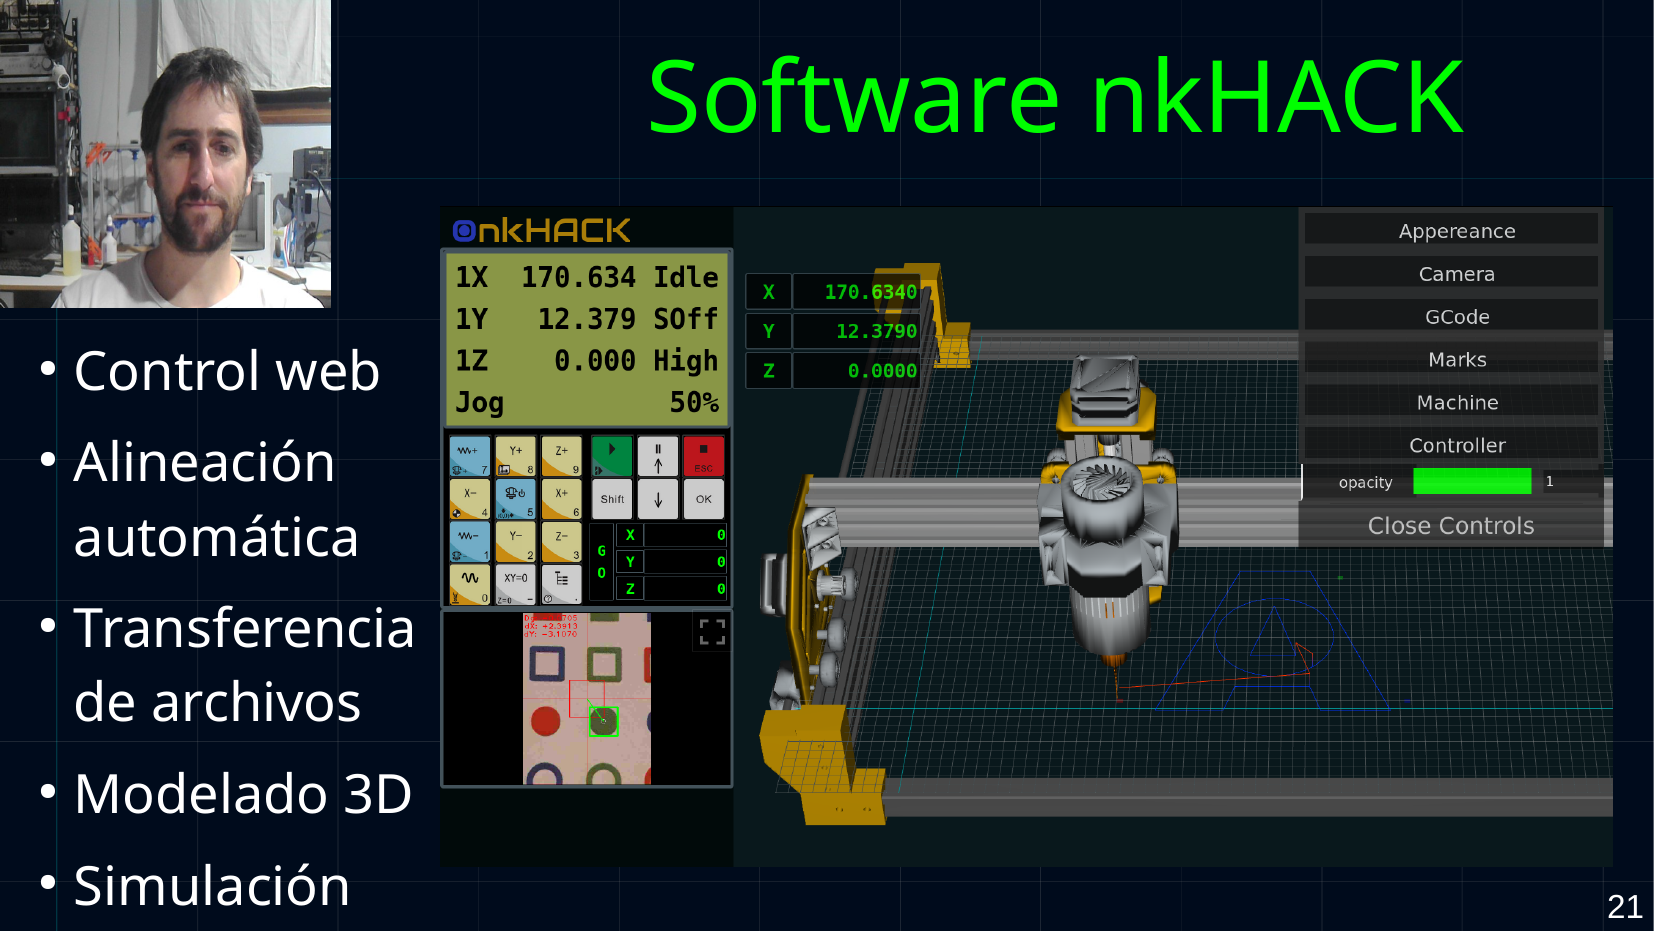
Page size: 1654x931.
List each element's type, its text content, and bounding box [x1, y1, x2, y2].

picture [0, 0, 1654, 931]
text_box Control web Alineación automática Transferencia de archivos Modelado 3D Simulación [23, 324, 473, 910]
text_box <number> [1592, 880, 1654, 931]
text_box Software nkHACK [631, 17, 1477, 206]
